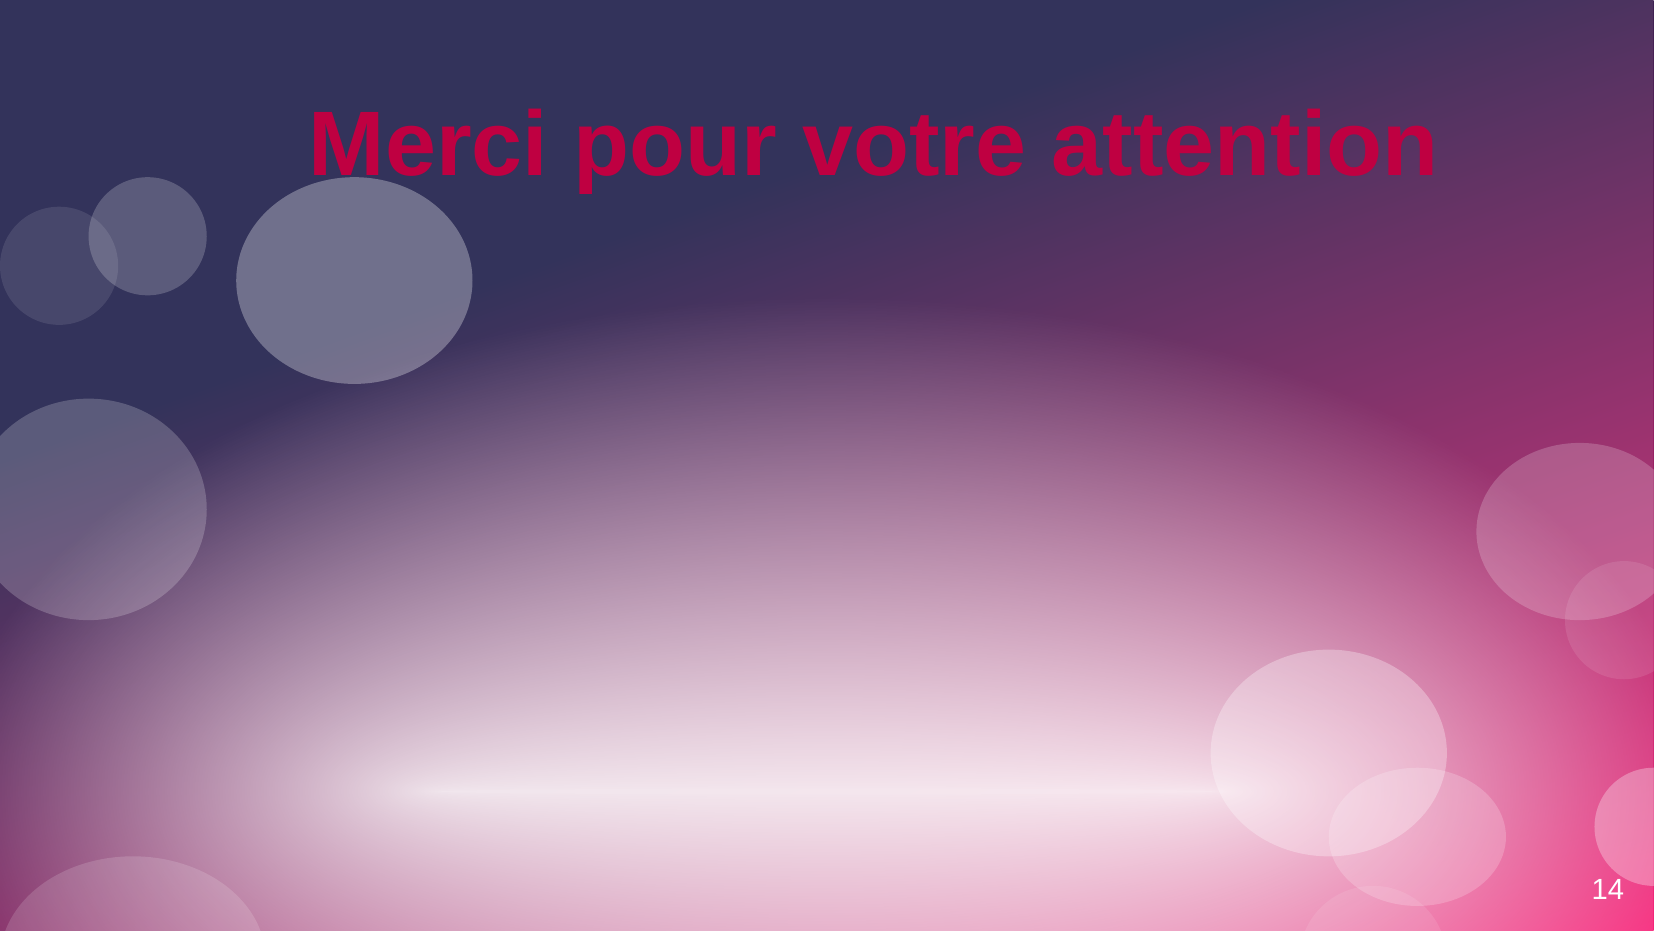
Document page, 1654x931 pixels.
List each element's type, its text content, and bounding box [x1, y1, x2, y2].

title Merci pour votre attention [136, 62, 1613, 226]
